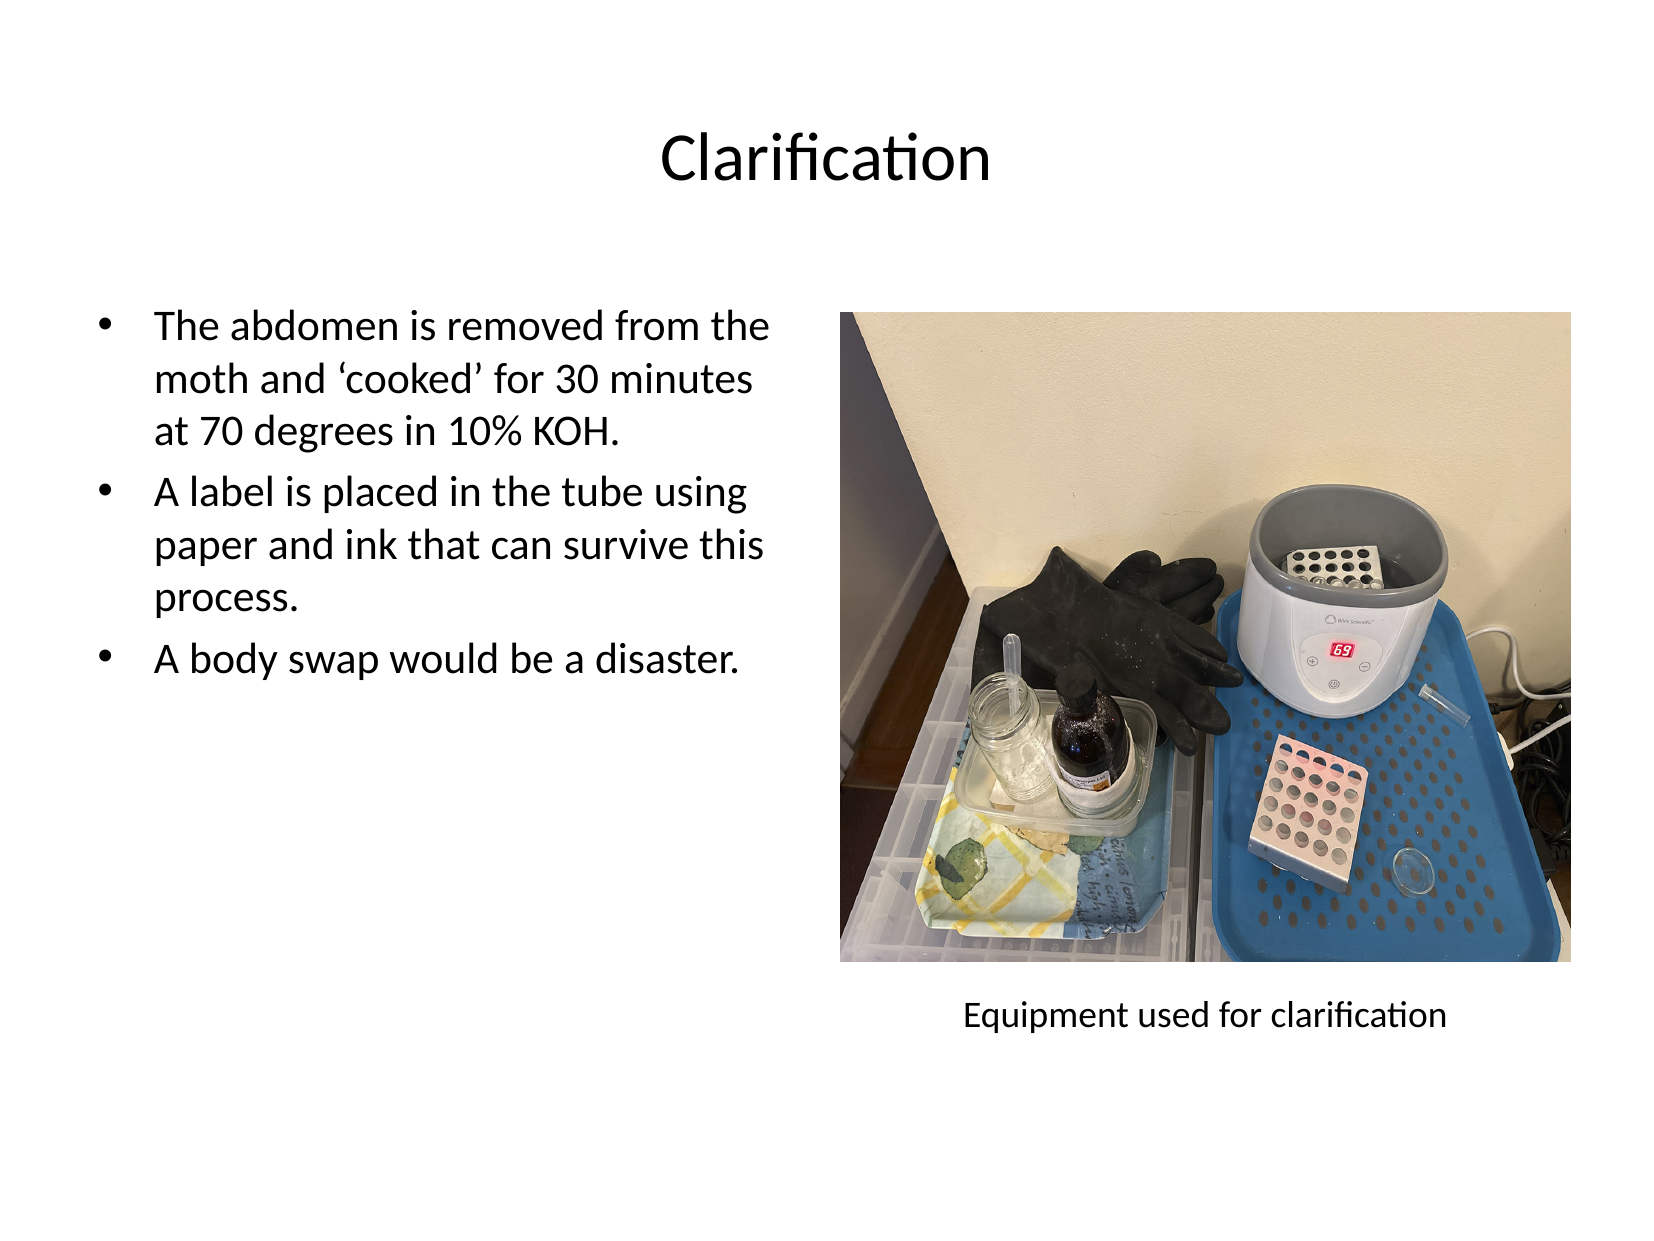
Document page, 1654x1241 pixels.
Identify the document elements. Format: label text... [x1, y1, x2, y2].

title Clarification [82, 49, 1571, 257]
list The abdomen is removed from the moth and ‘cooked’ for 30 minutes at 70 degrees in 10% KOH. A label is placed in the tube using paper and ink that can survive this process. A body swap would be a disaster. [82, 289, 813, 1108]
text_box Equipment used for clarification [840, 982, 1571, 1106]
picture [840, 312, 1571, 962]
